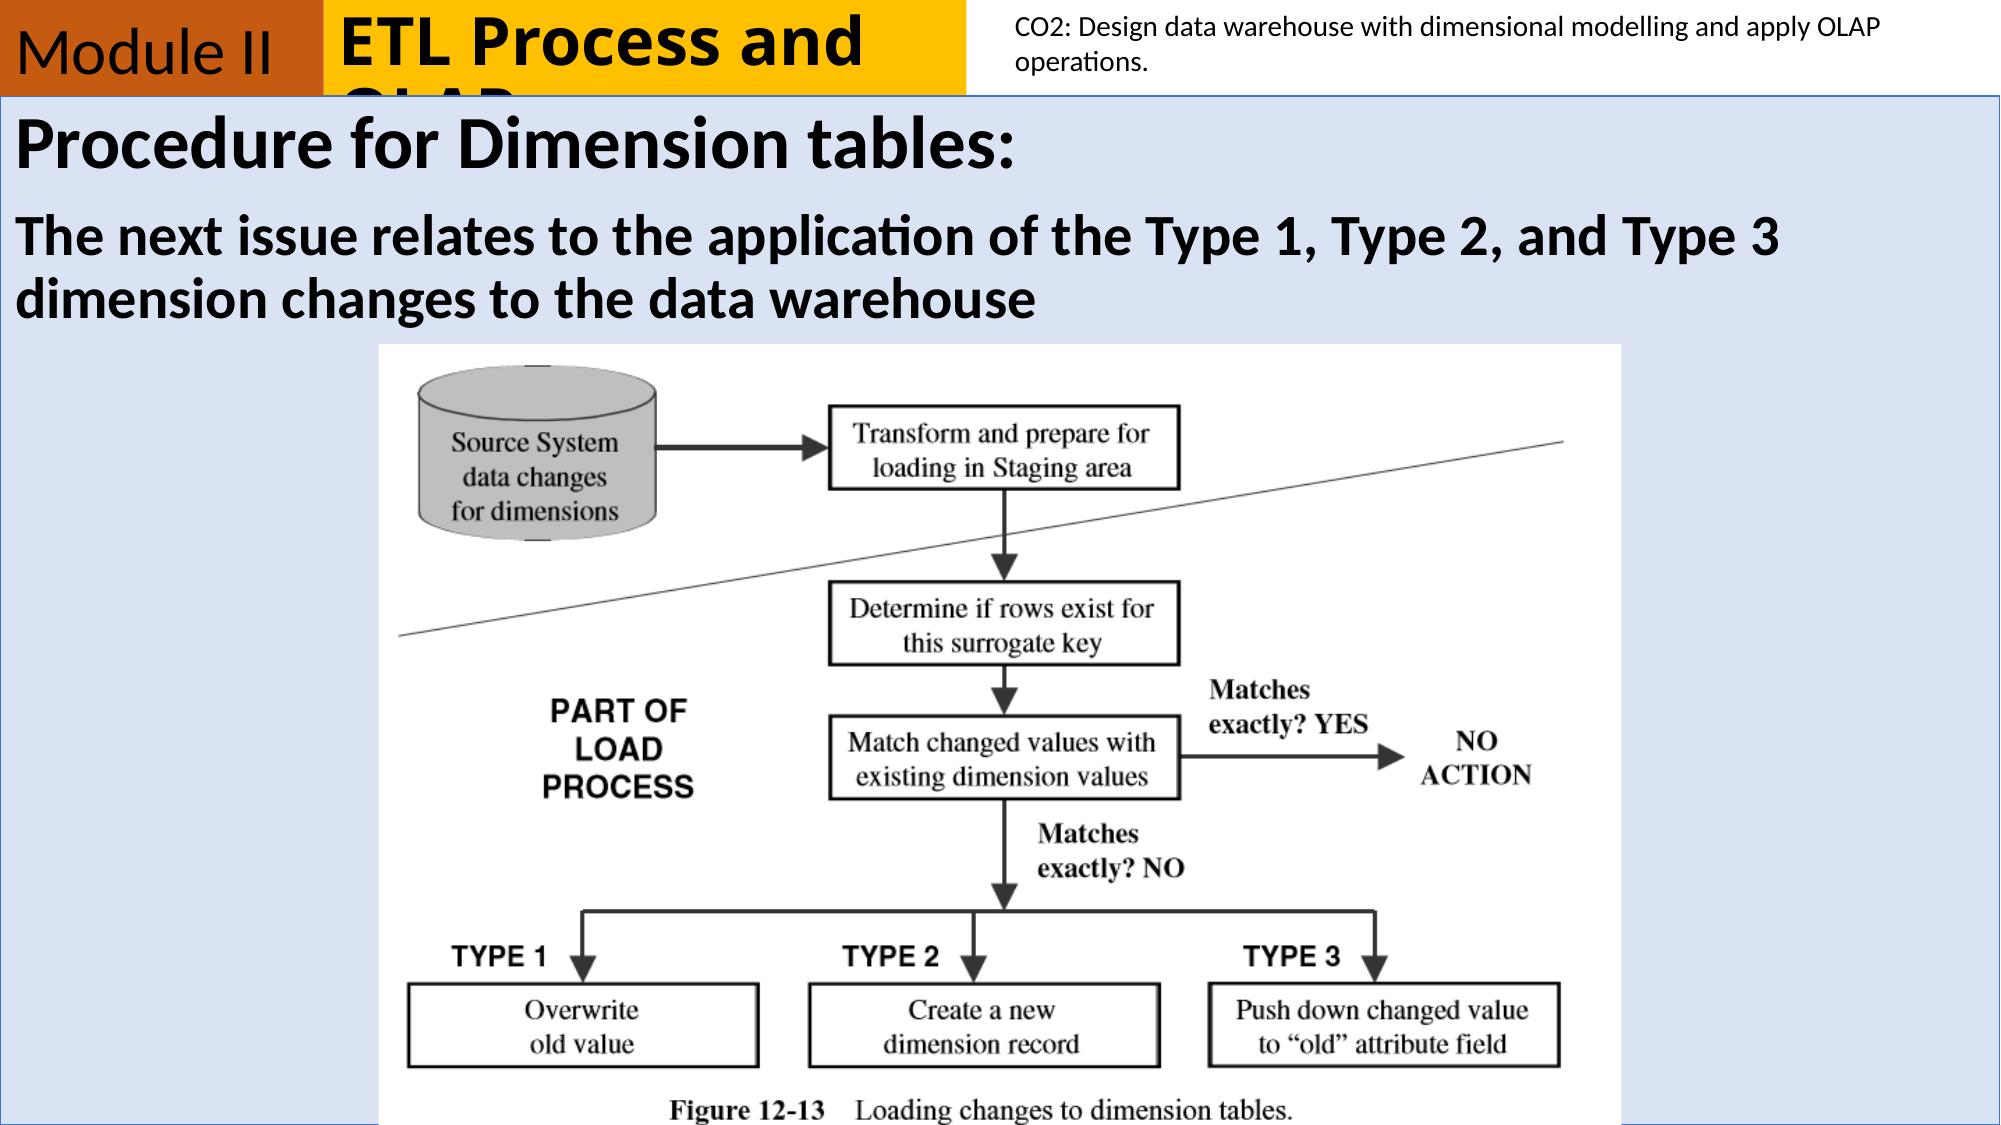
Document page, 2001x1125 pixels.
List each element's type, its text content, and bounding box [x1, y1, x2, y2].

subtitle Procedure for Dimension tables: The next issue relates to the application of the Type 1, Type 2, and Type 3 dimension changes to the data warehouse [0, 95, 2000, 1125]
title ETL Process and OLAP: [324, 0, 967, 95]
text_box Module II [0, 0, 324, 96]
text_box CO2: Design data warehouse with dimensional modelling and apply OLAP operations. [999, 0, 2000, 122]
picture [378, 344, 1622, 1125]
